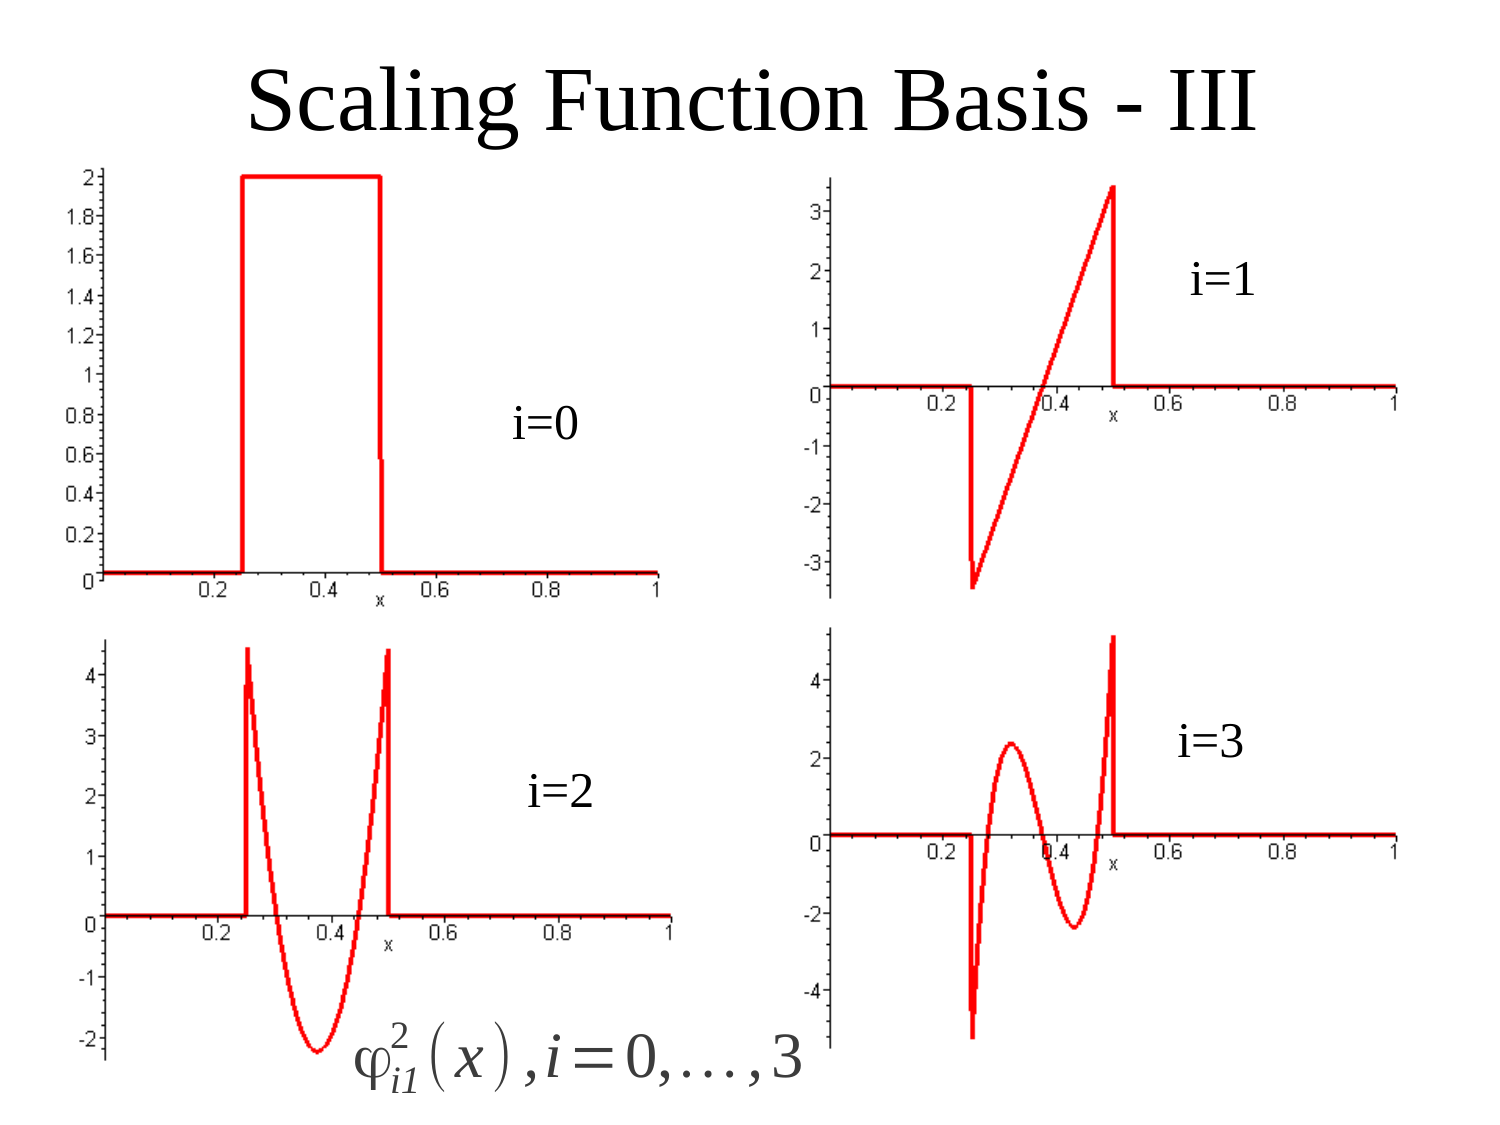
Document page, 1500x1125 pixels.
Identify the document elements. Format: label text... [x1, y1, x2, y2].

chart [337, 1012, 819, 1103]
picture [62, 162, 669, 613]
title Scaling Function Basis - III [99, 0, 1375, 188]
picture [75, 624, 682, 1075]
text_box i=3 [1162, 699, 1260, 776]
text_box i=2 [512, 749, 610, 826]
text_box i=1 [1175, 237, 1272, 313]
picture [800, 162, 1407, 1063]
text_box i=0 [497, 381, 595, 458]
